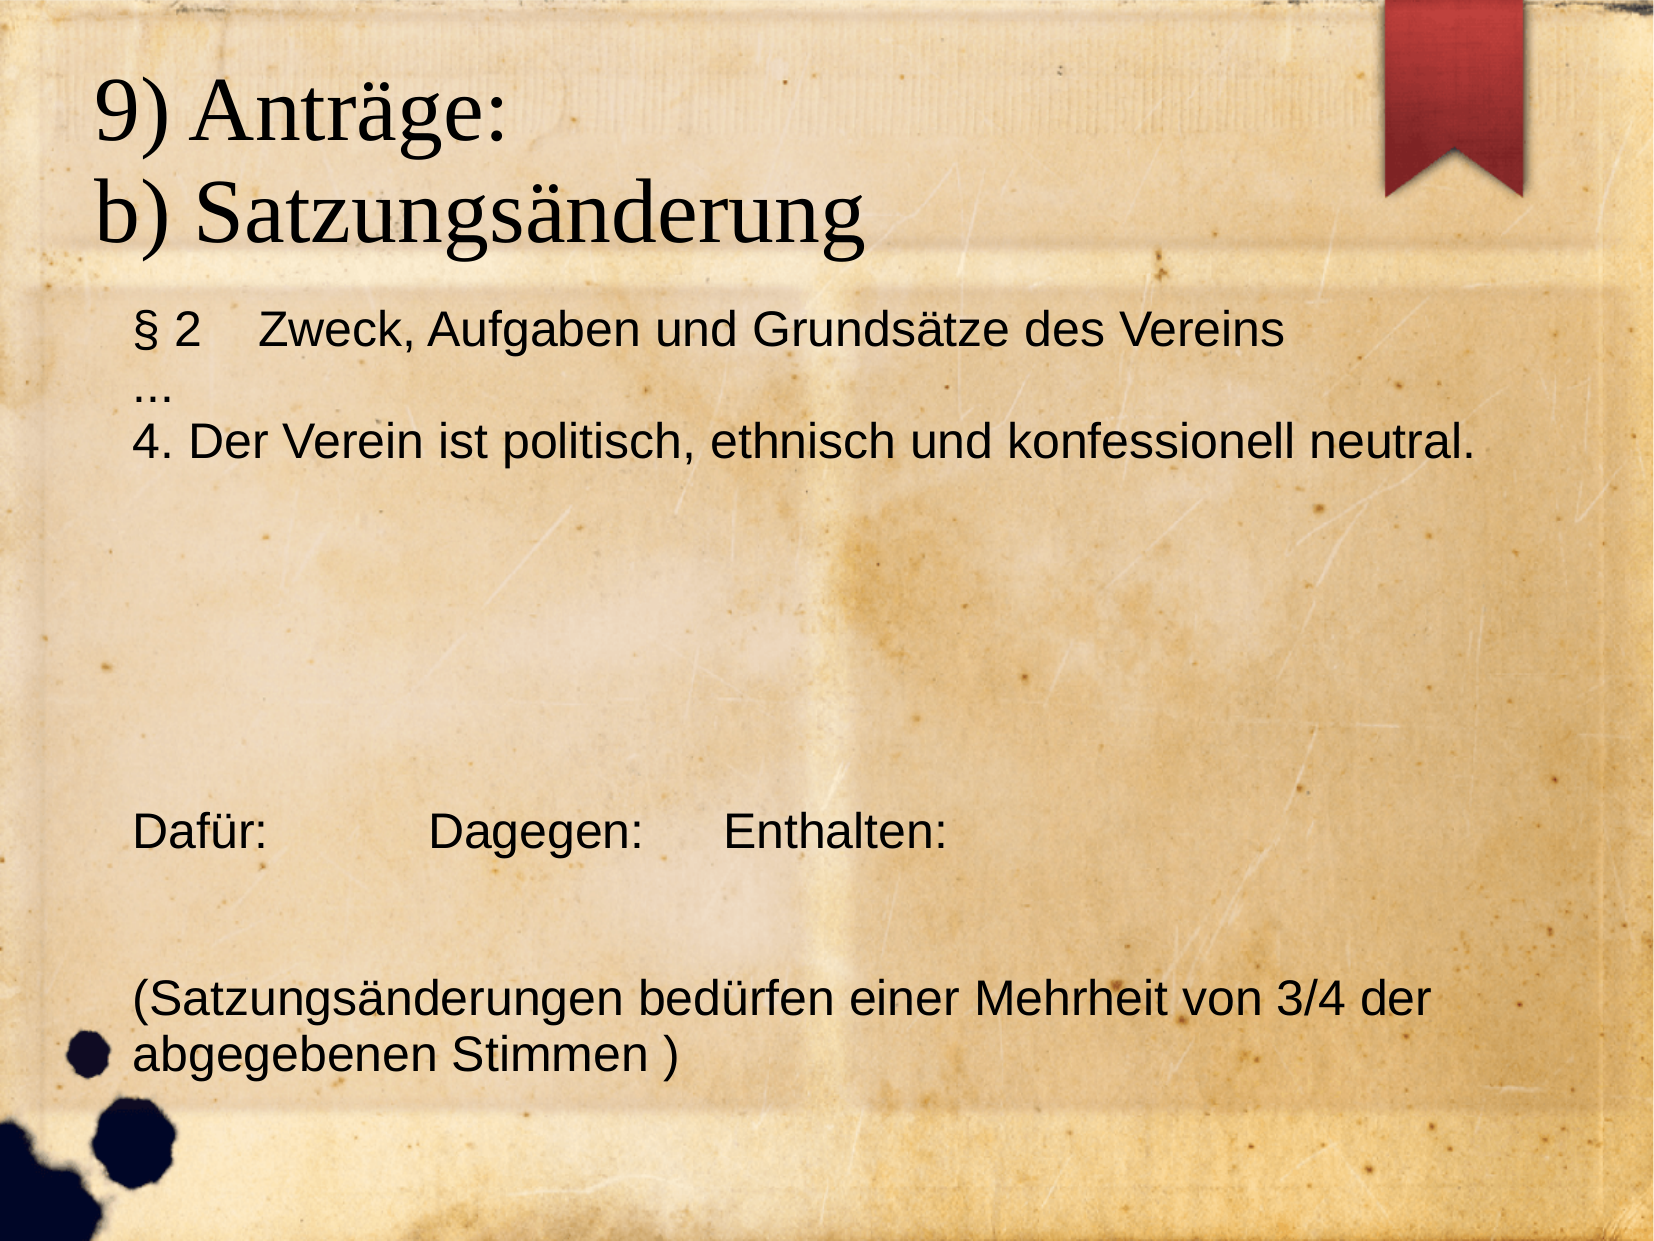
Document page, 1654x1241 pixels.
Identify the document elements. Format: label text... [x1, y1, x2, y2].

picture [0, 0, 1654, 1241]
text_box § 2 Zweck, Aufgaben und Grundsätze des Vereins ... 4. Der Verein ist politisch, ethnisch und konfessionell neutral. Dafür: Dagegen: Enthalten: (Satzungsänderungen bedürfen einer Mehrheit von 3/4 der abgegebenen Stimmen ) [118, 293, 1565, 1090]
title 9) Anträge: b) Satzungsänderung [94, 59, 1359, 364]
